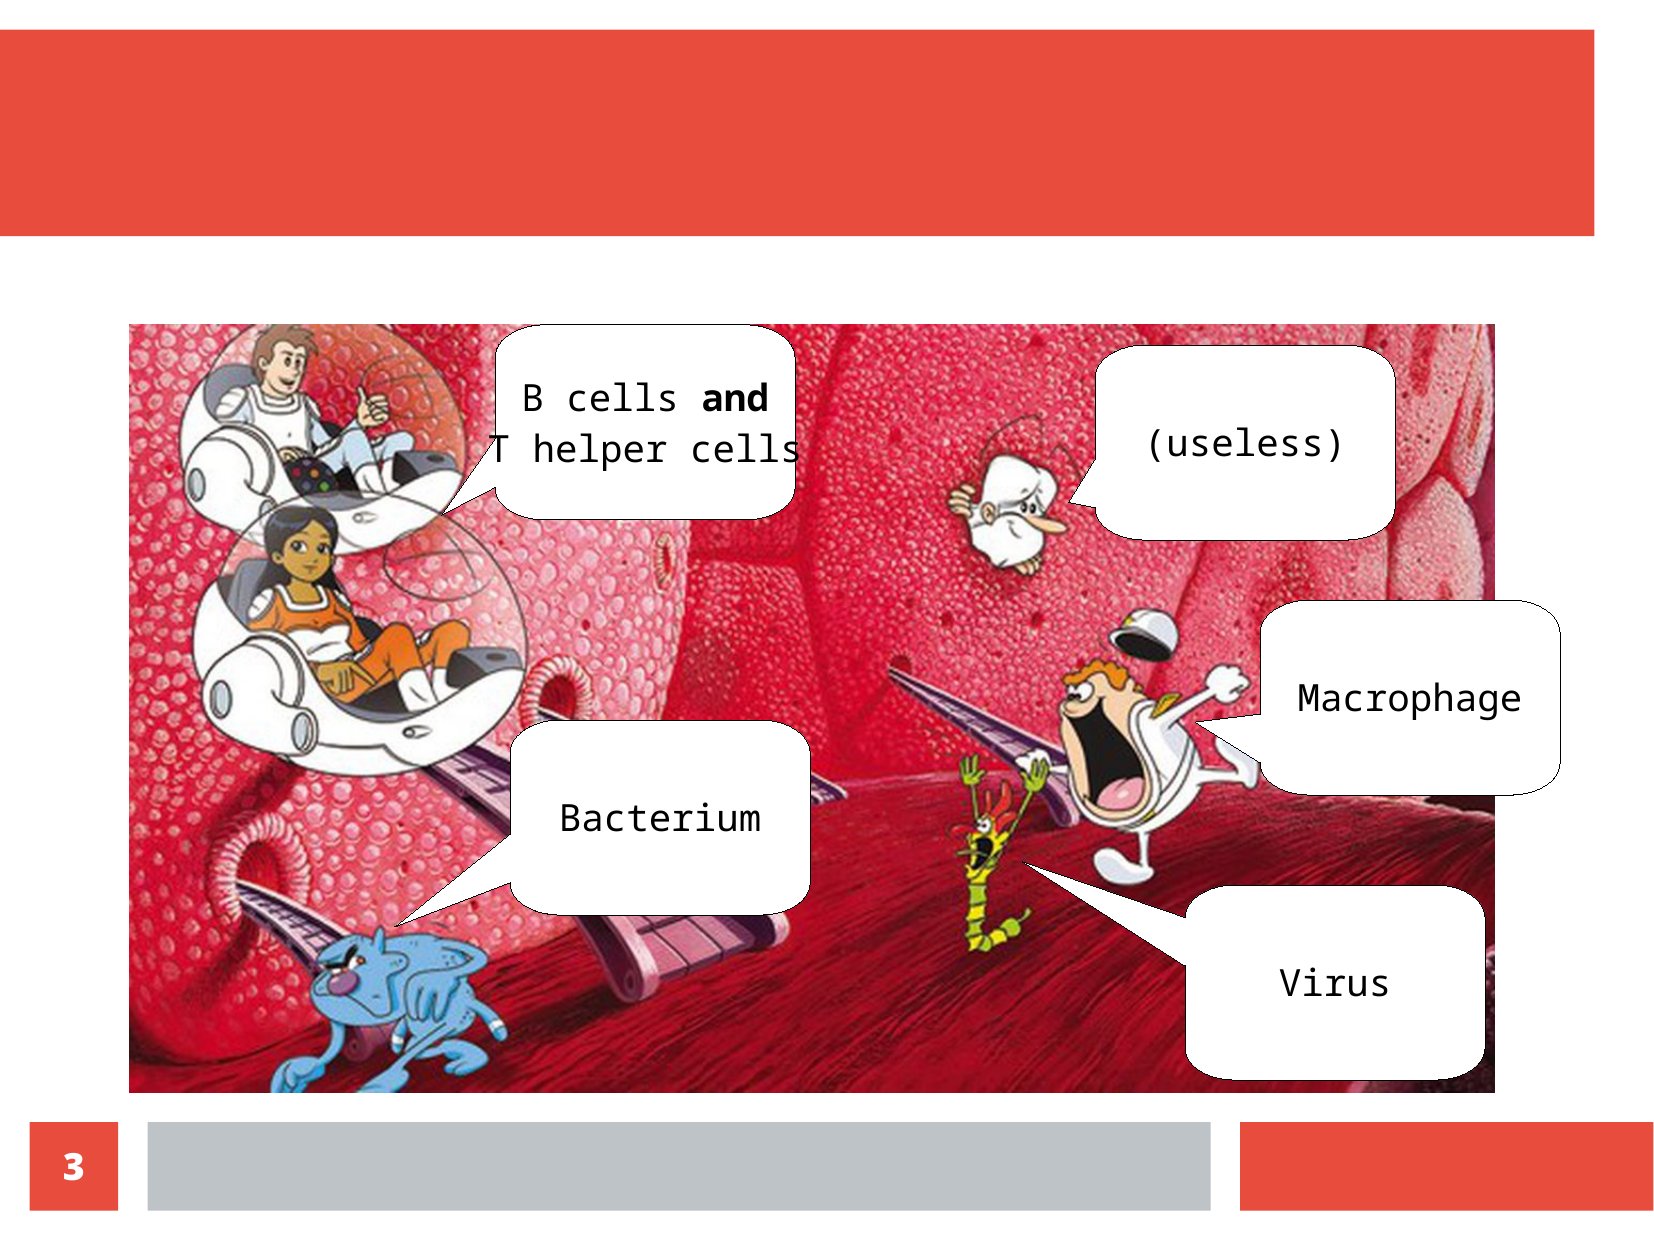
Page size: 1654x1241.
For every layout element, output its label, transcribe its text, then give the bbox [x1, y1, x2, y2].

text_box B cells and T helper cells [441, 324, 796, 520]
text_box Macrophage [1195, 600, 1561, 796]
picture [129, 324, 1495, 1093]
text_box (useless) [1068, 345, 1396, 541]
text_box Bacterium [394, 720, 811, 927]
text_box Virus [1022, 861, 1486, 1081]
